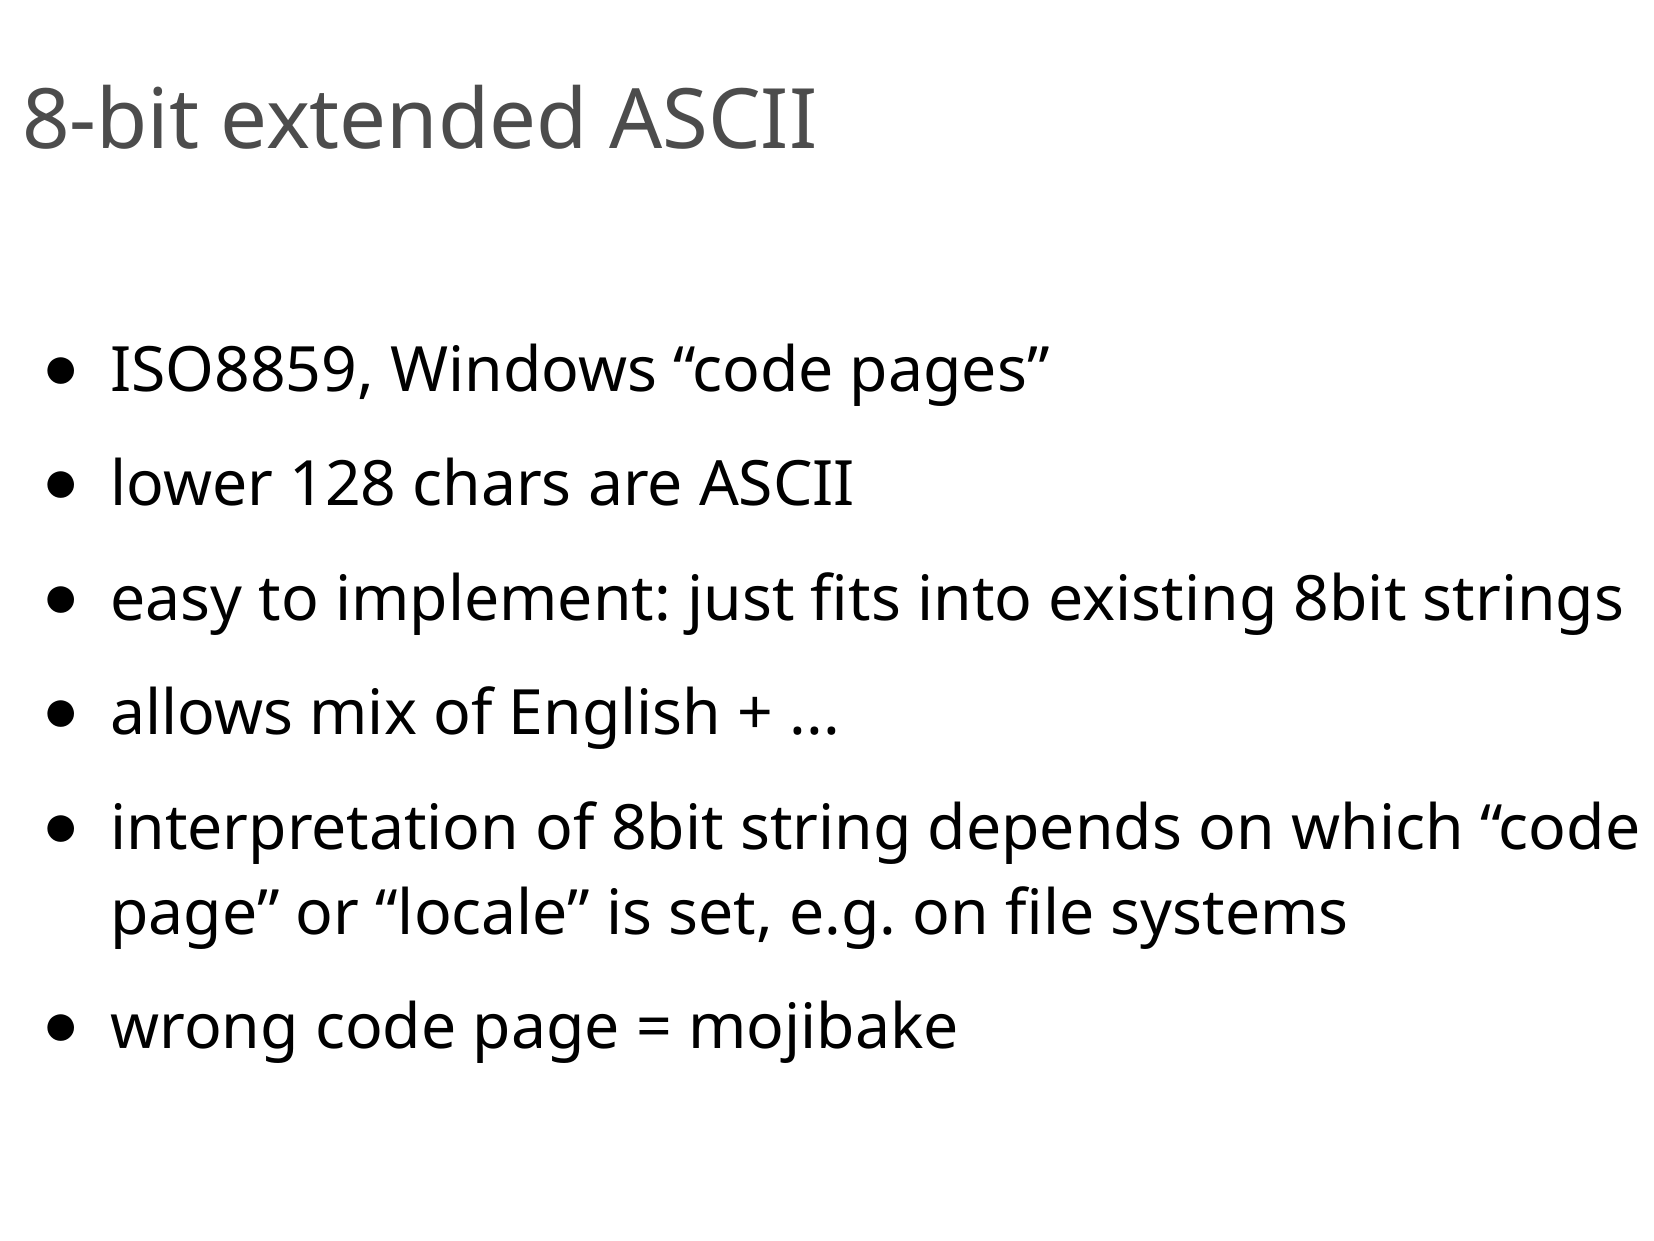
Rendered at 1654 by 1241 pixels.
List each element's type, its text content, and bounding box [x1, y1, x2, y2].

list ISO8859, Windows “code pages” lower 128 chars are ASCII easy to implement: just fits into existing 8bit strings allows mix of English + ... interpretation of 8bit string depends on which “code page” or “locale” is set, e.g. on file systems wrong code page = mojibake [25, 225, 1654, 1166]
title 8-bit extended ASCII [22, 19, 1654, 213]
